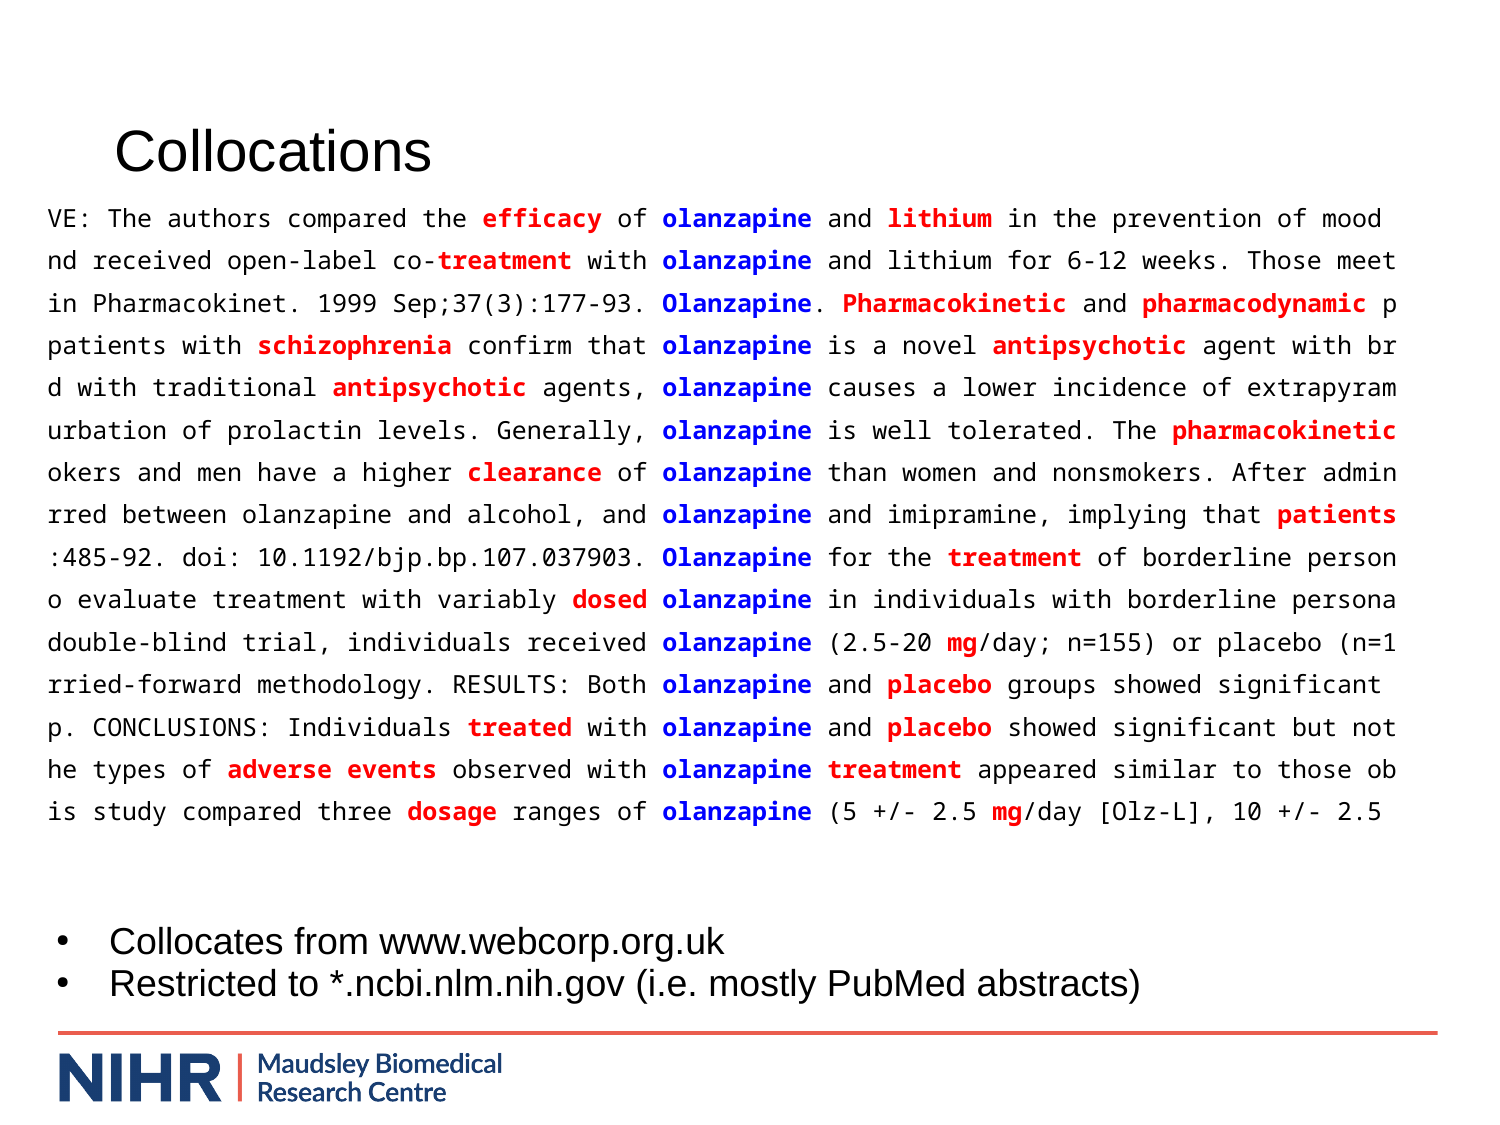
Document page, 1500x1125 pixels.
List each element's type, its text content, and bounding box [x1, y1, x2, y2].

text_box Collocations [100, 113, 1105, 192]
list VE: The authors compared the efficacy of olanzapine and lithium in the prevention of mood nd received open-label co-treatment with olanzapine and lithium for 6-12 weeks. Those meet in Pharmacokinet. 1999 Sep;37(3):177-93. Olanzapine. Pharmacokinetic and pharmacodynamic p patients with schizophrenia confirm that olanzapine is a novel antipsychotic agent with br d with traditional antipsychotic agents, olanzapine causes a lower incidence of extrapyram urbation of prolactin levels. Generally, olanzapine is well tolerated. The pharmacokinetic okers and men have a higher clearance of olanzapine than women and nonsmokers. After admin rred between olanzapine and alcohol, and olanzapine and imipramine, implying that patients :485-92. doi: 10.1192/bjp.bp.107.037903. Olanzapine for the treatment of borderline person o evaluate treatment with variably dosed olanzapine in individuals with borderline persona double-blind trial, individuals received olanzapine (2.5-20 mg/day; n=155) or placebo (n=1 rried-forward methodology. RESULTS: Both olanzapine and placebo groups showed significant p. CONCLUSIONS: Individuals treated with olanzapine and placebo showed significant but not he types of adverse events observed with olanzapine treatment appeared similar to those ob is study compared three dosage ranges of olanzapine (5 +/- 2.5 mg/day [Olz-L], 10 +/- 2.5 [47, 202, 1500, 449]
text_box Collocates from www.webcorp.org.uk Restricted to *.ncbi.nlm.nih.gov (i.e. mostly PubMed abstracts) [23, 912, 1387, 1125]
